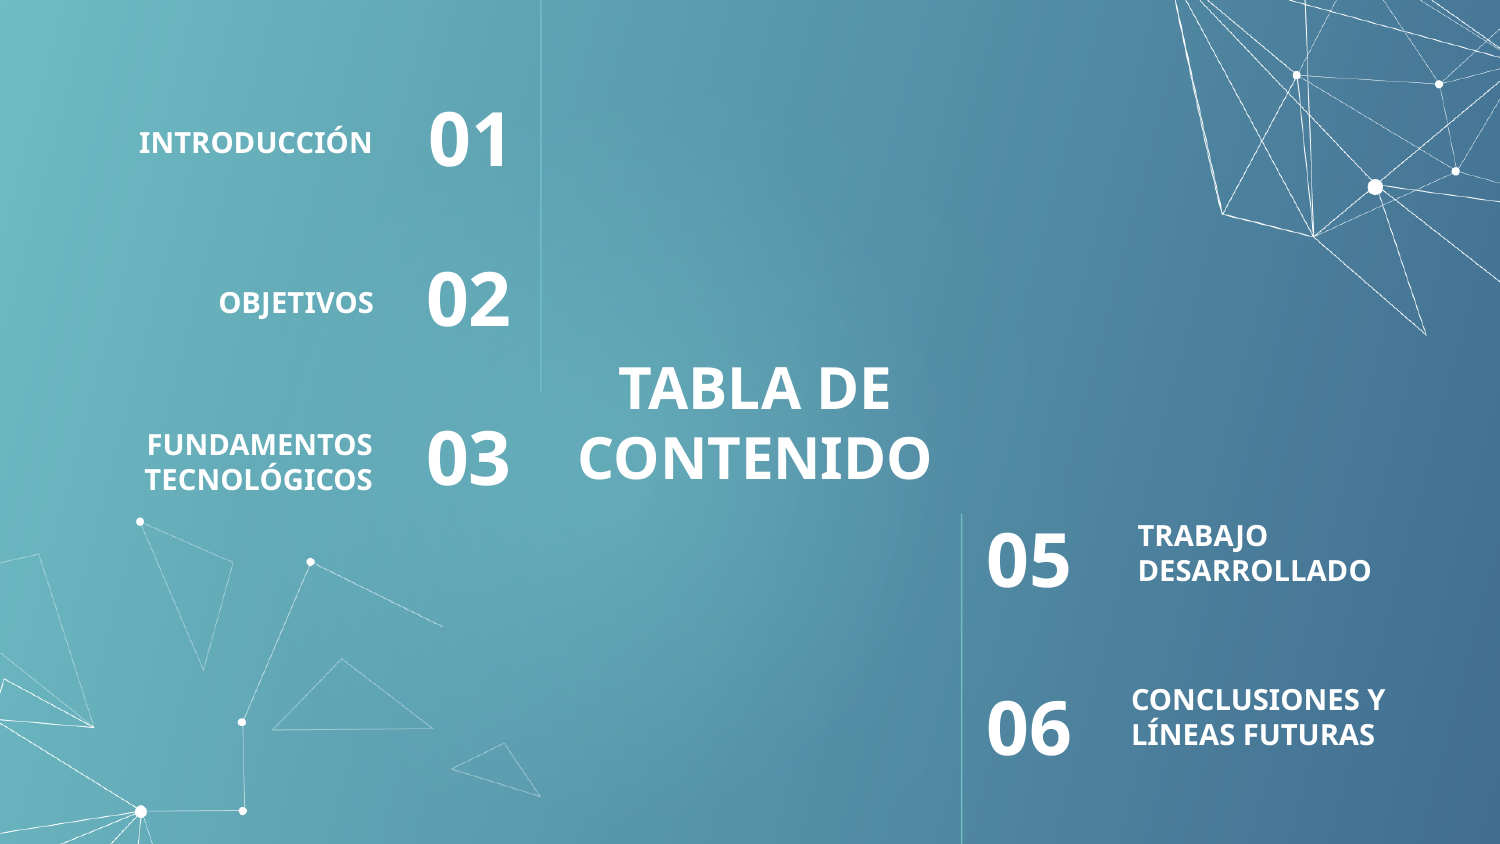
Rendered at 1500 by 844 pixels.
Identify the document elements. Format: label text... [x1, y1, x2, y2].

title OBJETIVOS [65, 239, 390, 335]
title 01 [347, 89, 530, 185]
title TRABAJO DESARROLLADO [1122, 507, 1447, 602]
title INTRODUCCIÓN [64, 79, 388, 175]
title FUNDAMENTOS TECNOLÓGICOS [64, 416, 388, 512]
title 03 [345, 408, 528, 503]
title 06 [971, 677, 1148, 773]
title 02 [345, 248, 528, 344]
title CONCLUSIONES Y LÍNEAS FUTURAS [1116, 671, 1440, 767]
title 05 [971, 510, 1148, 606]
picture [0, 0, 1500, 844]
title TABLA DE CONTENIDO [539, 343, 972, 499]
